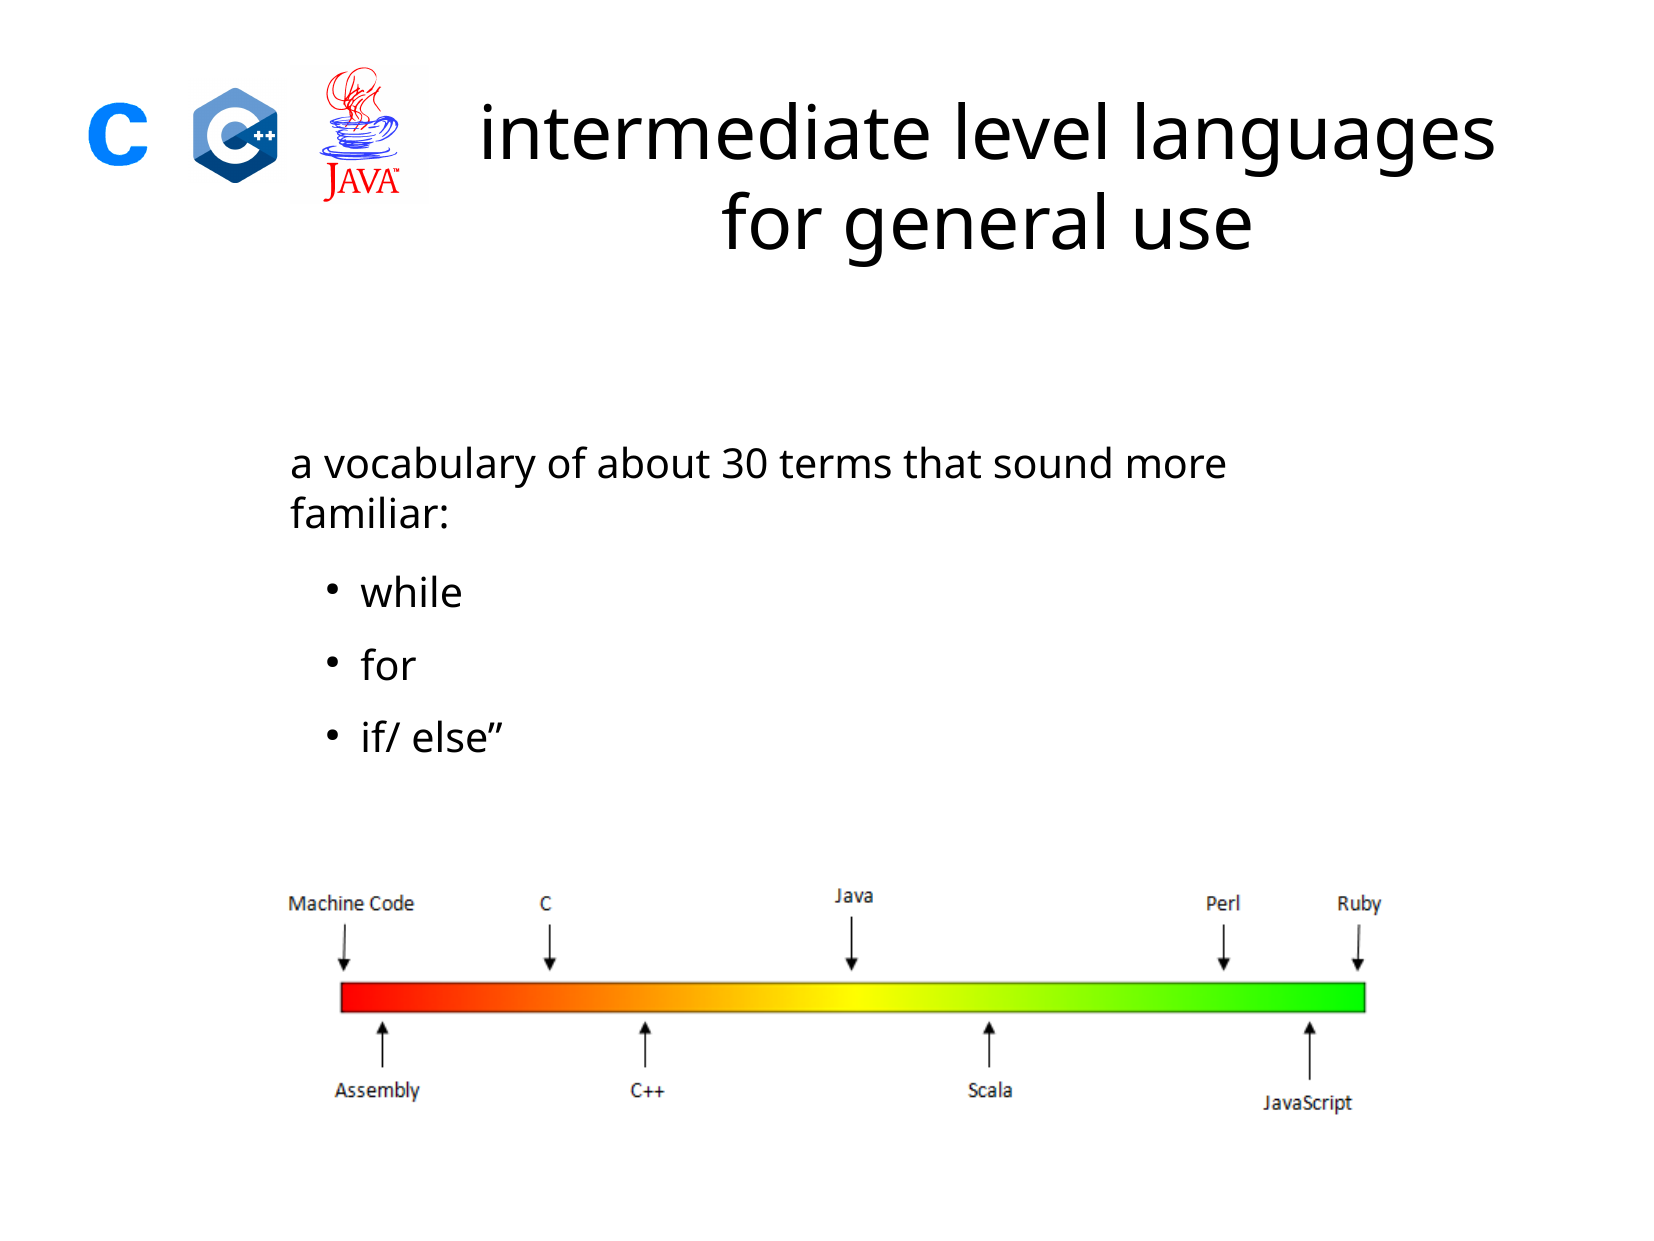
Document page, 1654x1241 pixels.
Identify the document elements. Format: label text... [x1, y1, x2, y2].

picture [87, 101, 148, 167]
list a vocabulary of about 30 terms that sound more familiar: while for if/ else” [275, 430, 1385, 723]
picture [290, 65, 429, 204]
title intermediate level languages for general use [372, 70, 1569, 280]
picture [285, 884, 1389, 1121]
picture [188, 78, 287, 183]
